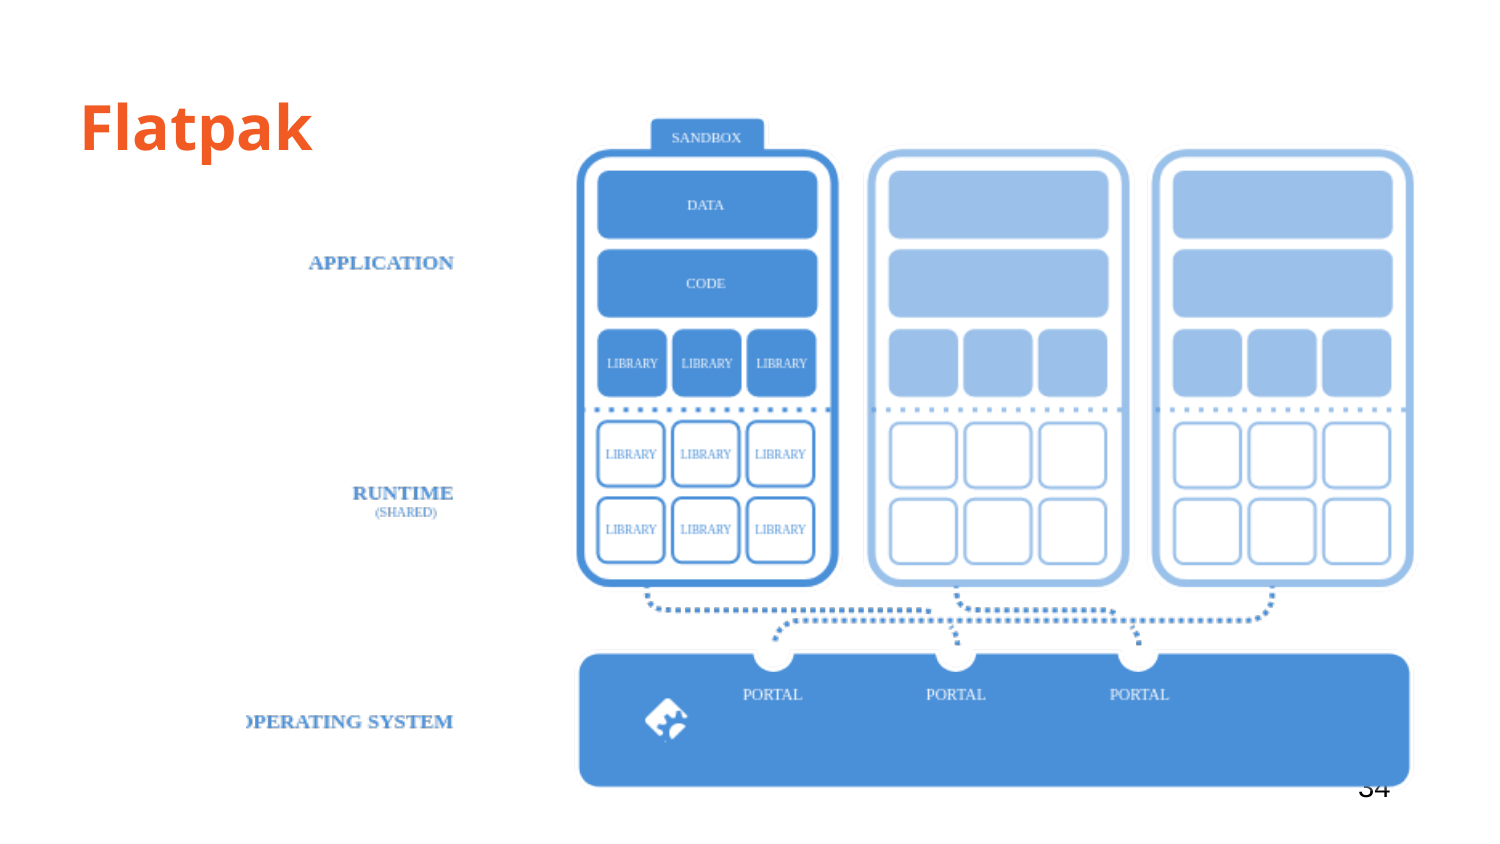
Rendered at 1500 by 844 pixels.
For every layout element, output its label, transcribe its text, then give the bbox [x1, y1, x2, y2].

picture [246, 113, 1419, 791]
title Flatpak [64, 72, 614, 167]
slide_number <number> [1343, 753, 1434, 818]
